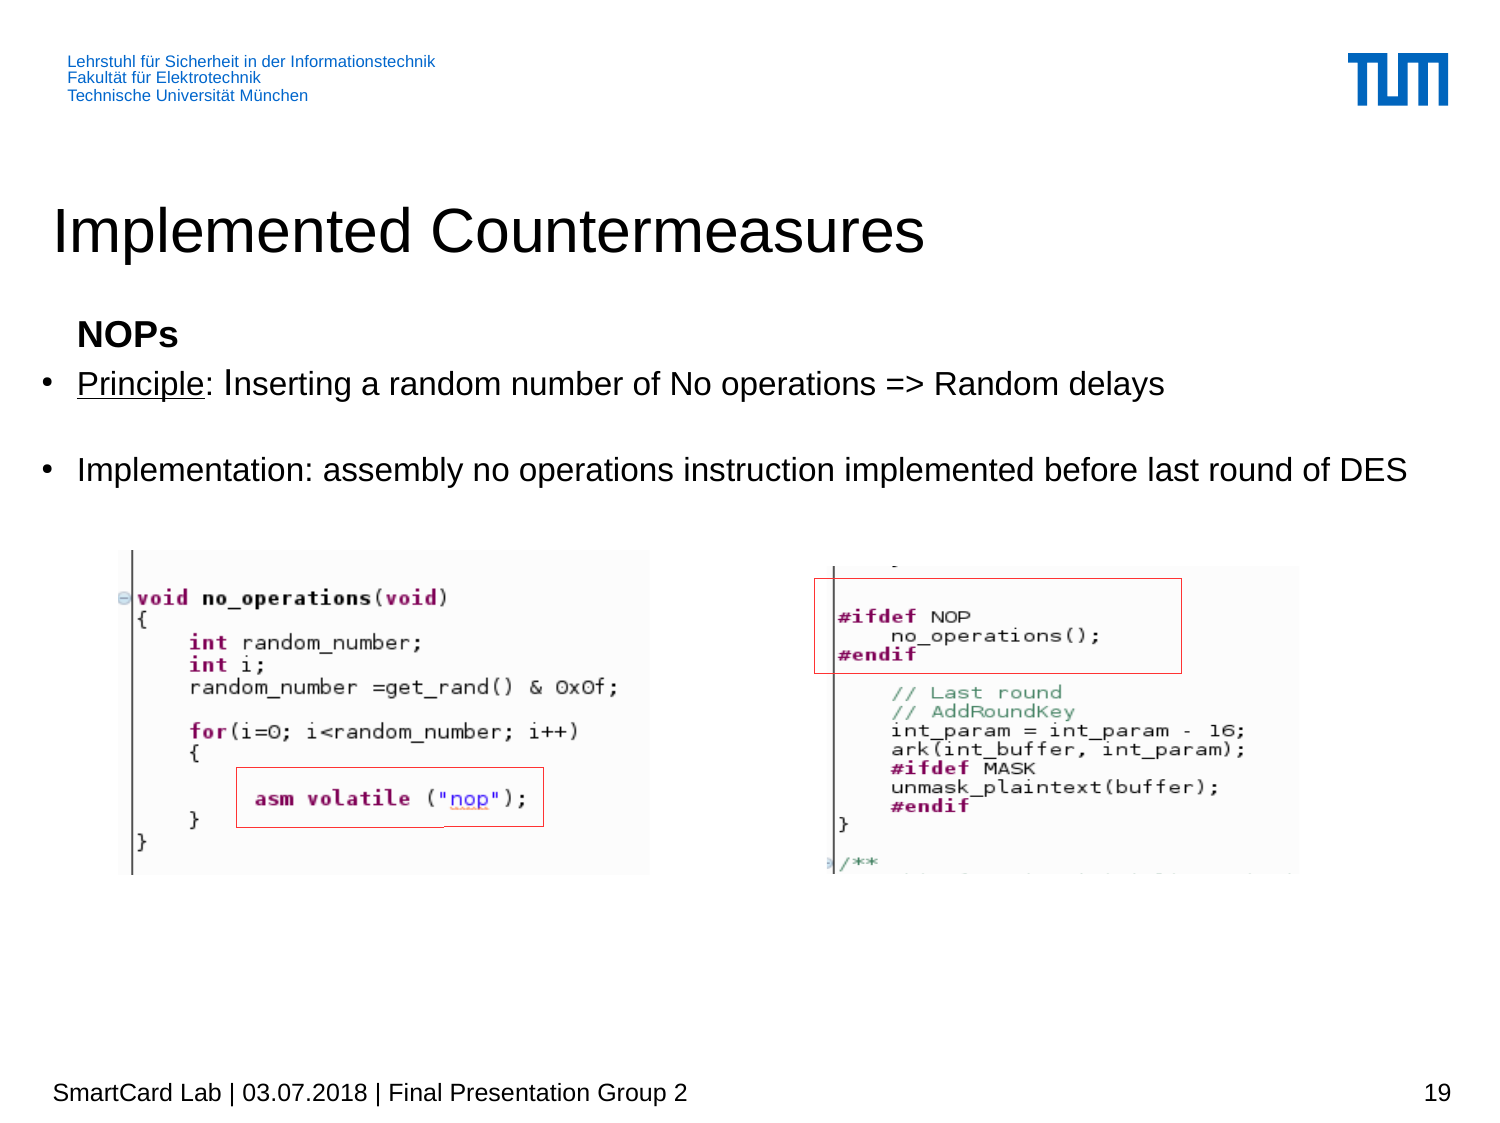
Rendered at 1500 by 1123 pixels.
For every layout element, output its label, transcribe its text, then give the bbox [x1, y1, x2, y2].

picture [118, 550, 650, 875]
picture [826, 566, 1300, 874]
list NOPs Principle: Inserting a random number of No operations => Random delays Implementation: assembly no operations instruction implemented before last round of DES [41, 307, 1441, 613]
title Implemented Countermeasures [52, 195, 1453, 266]
picture [826, 579, 1181, 673]
